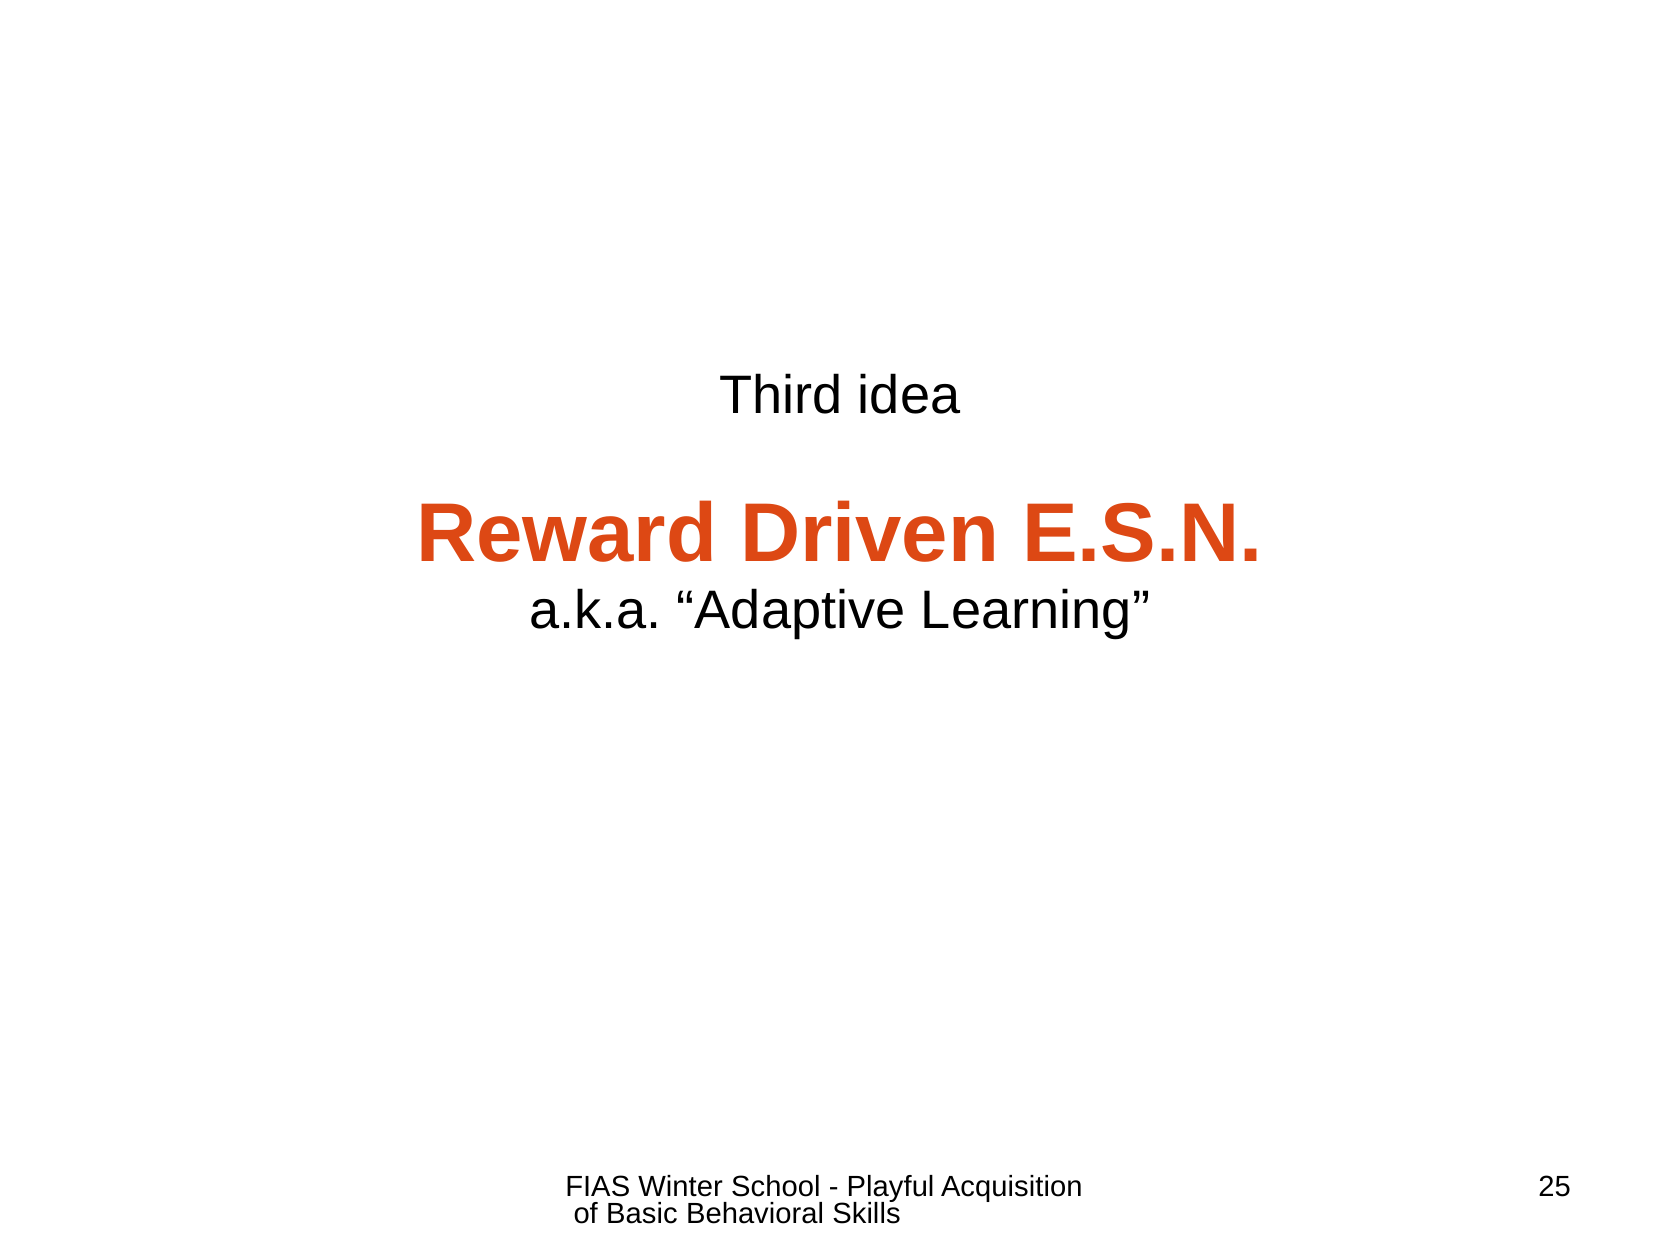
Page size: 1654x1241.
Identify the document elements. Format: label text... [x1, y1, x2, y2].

text_box Third idea Reward Driven E.S.N. a.k.a. “Adaptive Learning” [120, 364, 1561, 701]
